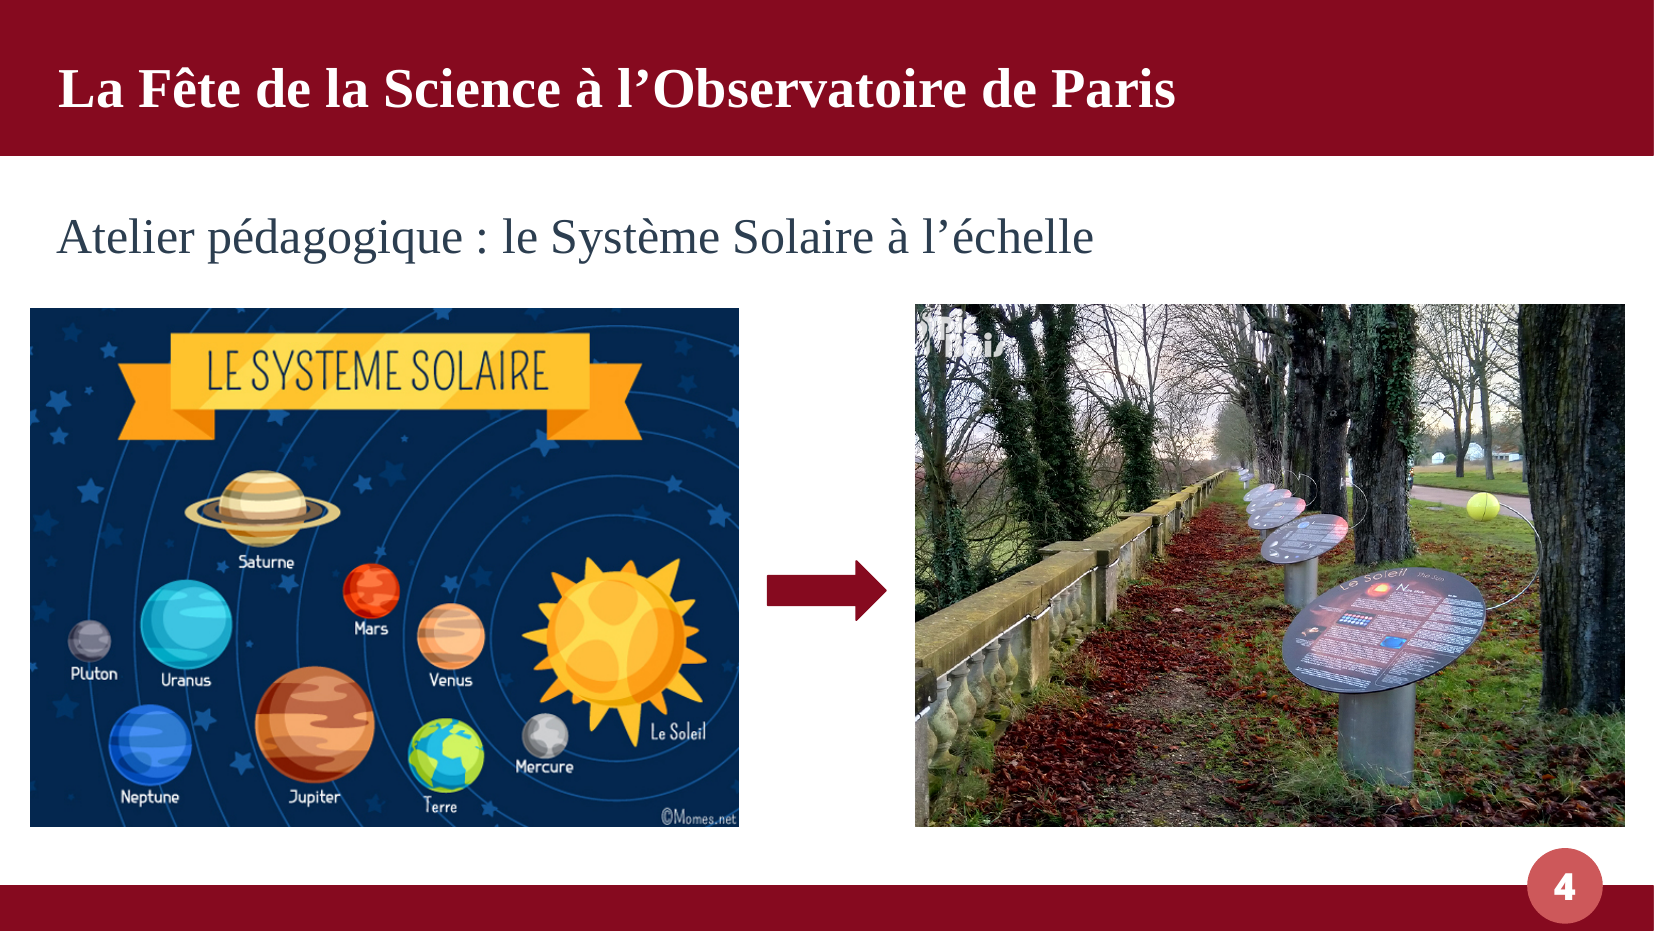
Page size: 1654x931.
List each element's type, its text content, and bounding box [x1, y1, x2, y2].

picture [915, 304, 1625, 827]
text_box [767, 561, 886, 621]
picture [30, 308, 739, 827]
title La Fête de la Science à l’Observatoire de Paris [59, 29, 1595, 148]
text_box Atelier pédagogique : le Système Solaire à l’échelle [0, 177, 1152, 296]
